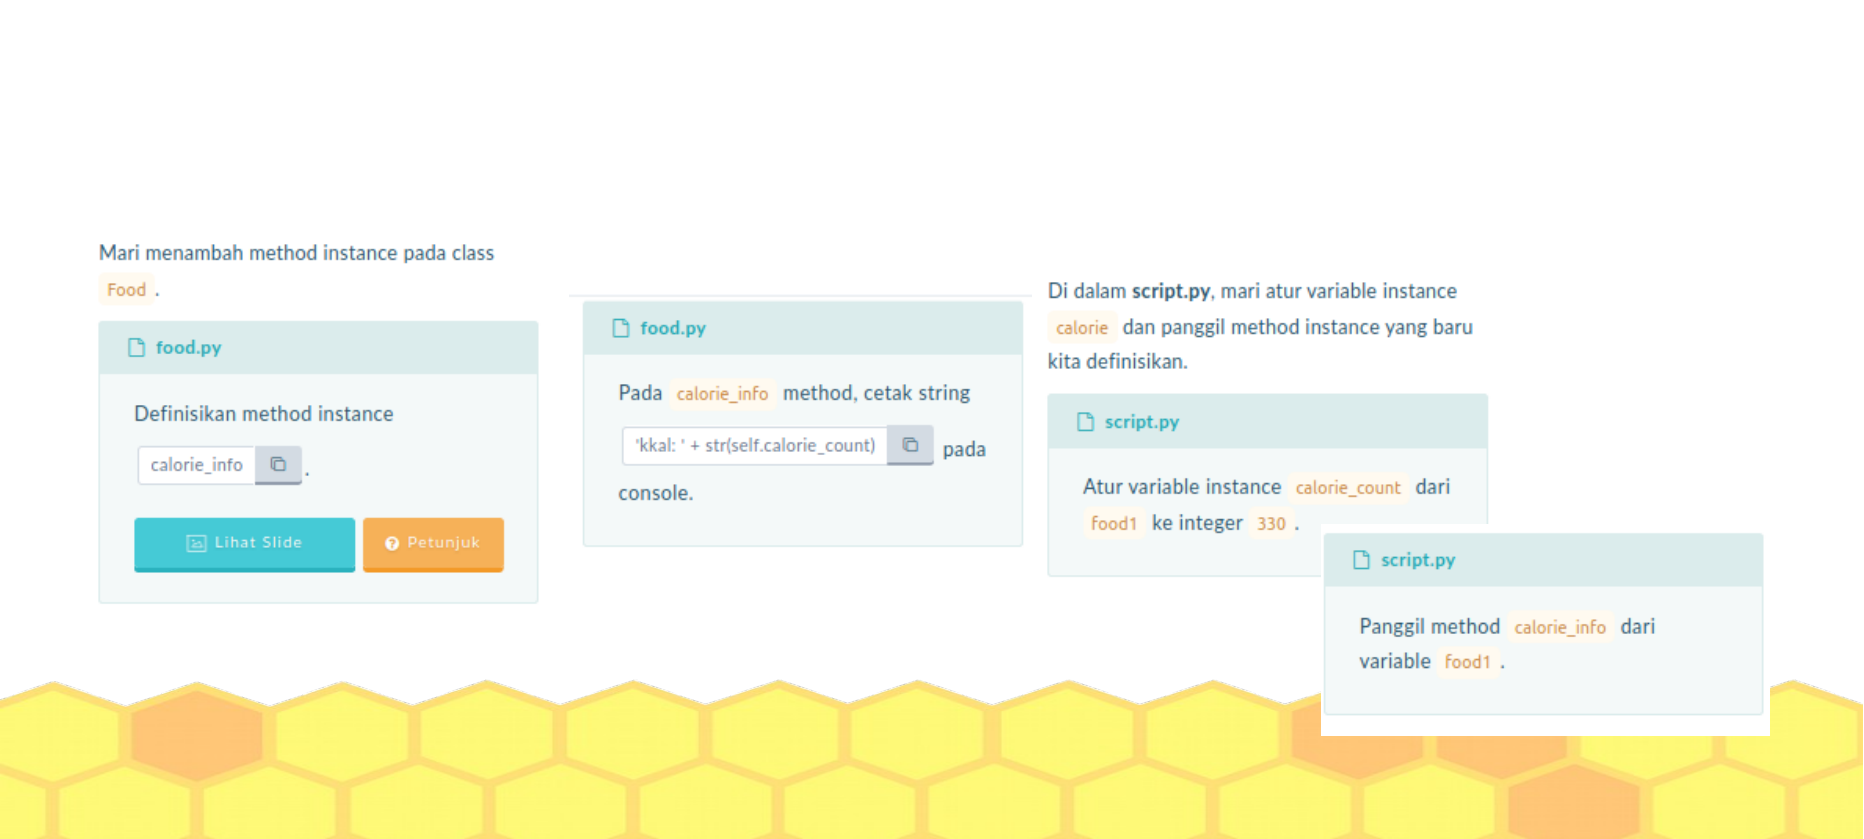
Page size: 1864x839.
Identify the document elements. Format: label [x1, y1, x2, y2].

picture [83, 229, 556, 616]
picture [0, 267, 1863, 839]
